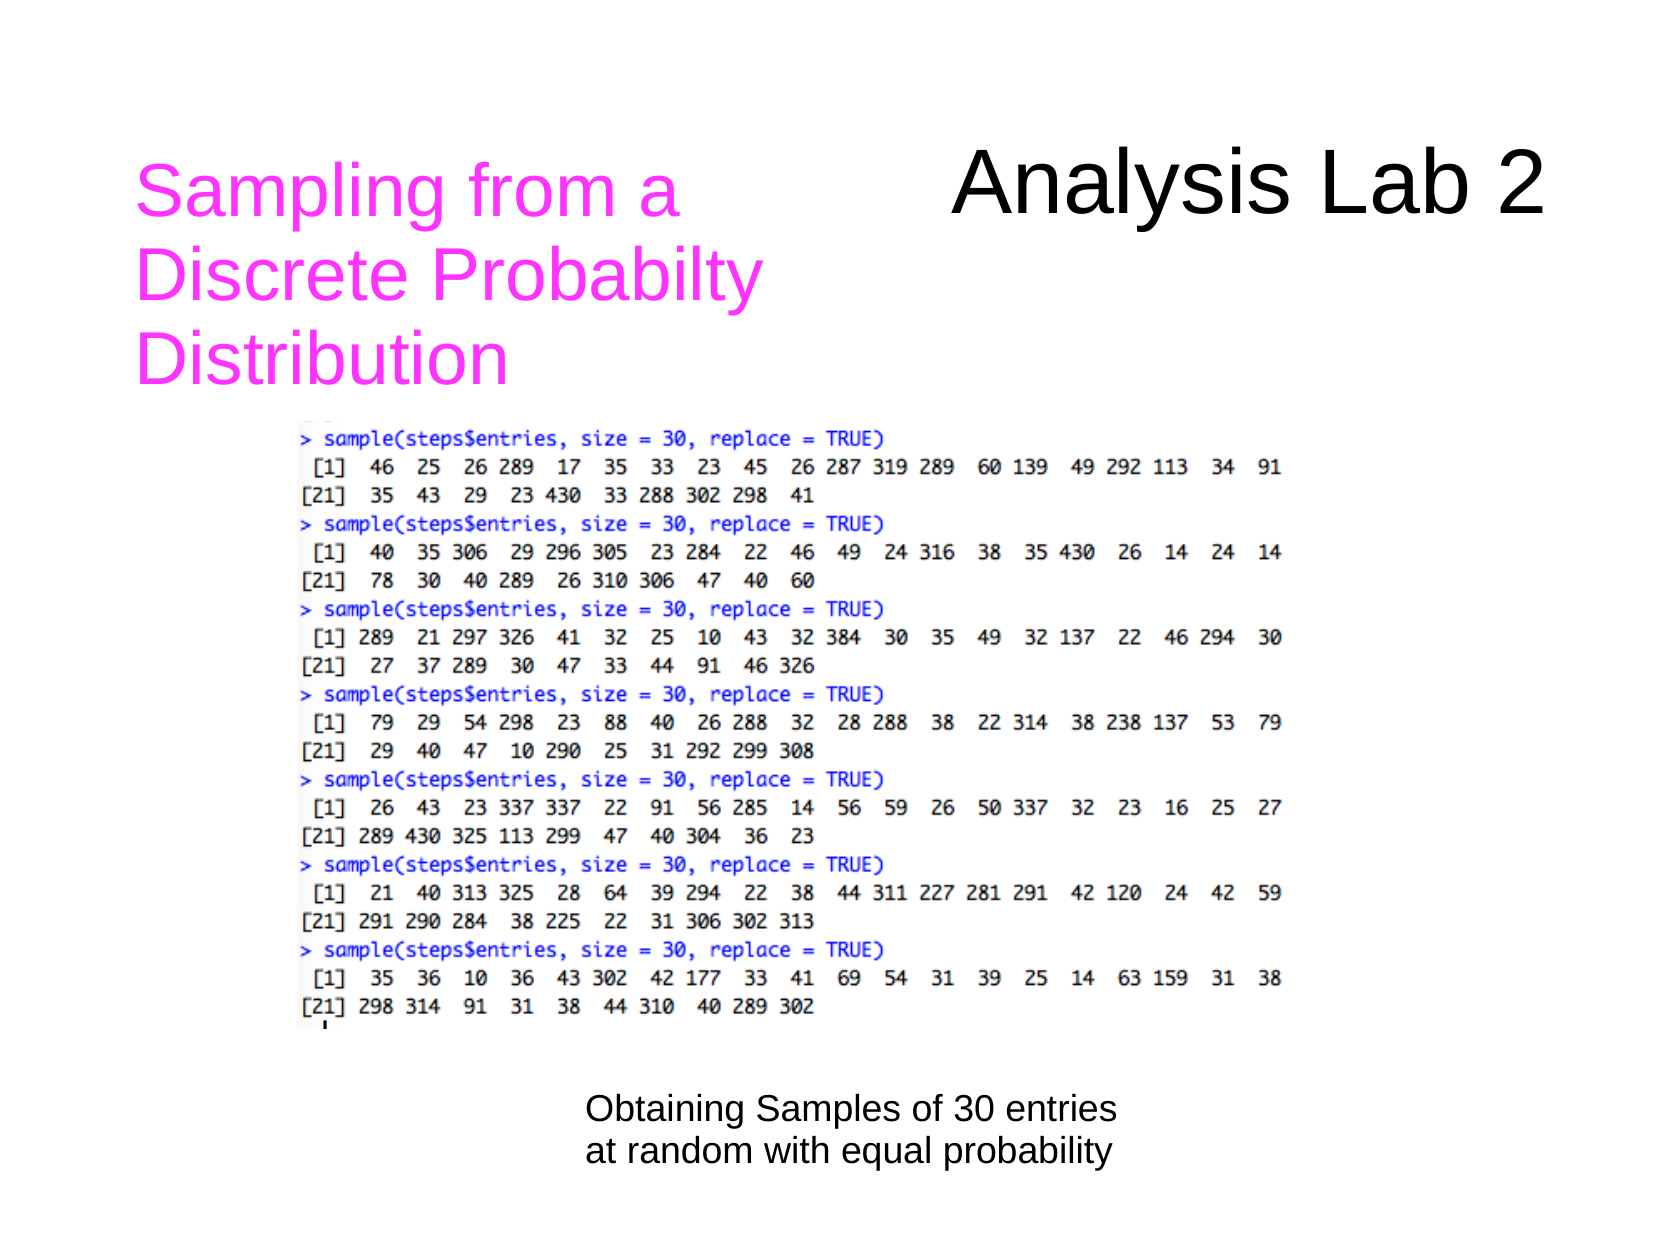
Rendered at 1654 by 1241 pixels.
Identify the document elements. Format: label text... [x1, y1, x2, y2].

text_box Sampling from a Discrete Probabilty Distribution [120, 140, 1006, 450]
picture [297, 421, 1310, 1029]
text_box Obtaining Samples of 30 entries at random with equal probability [570, 1079, 1145, 1179]
title Analysis Lab 2 [60, 77, 1549, 286]
